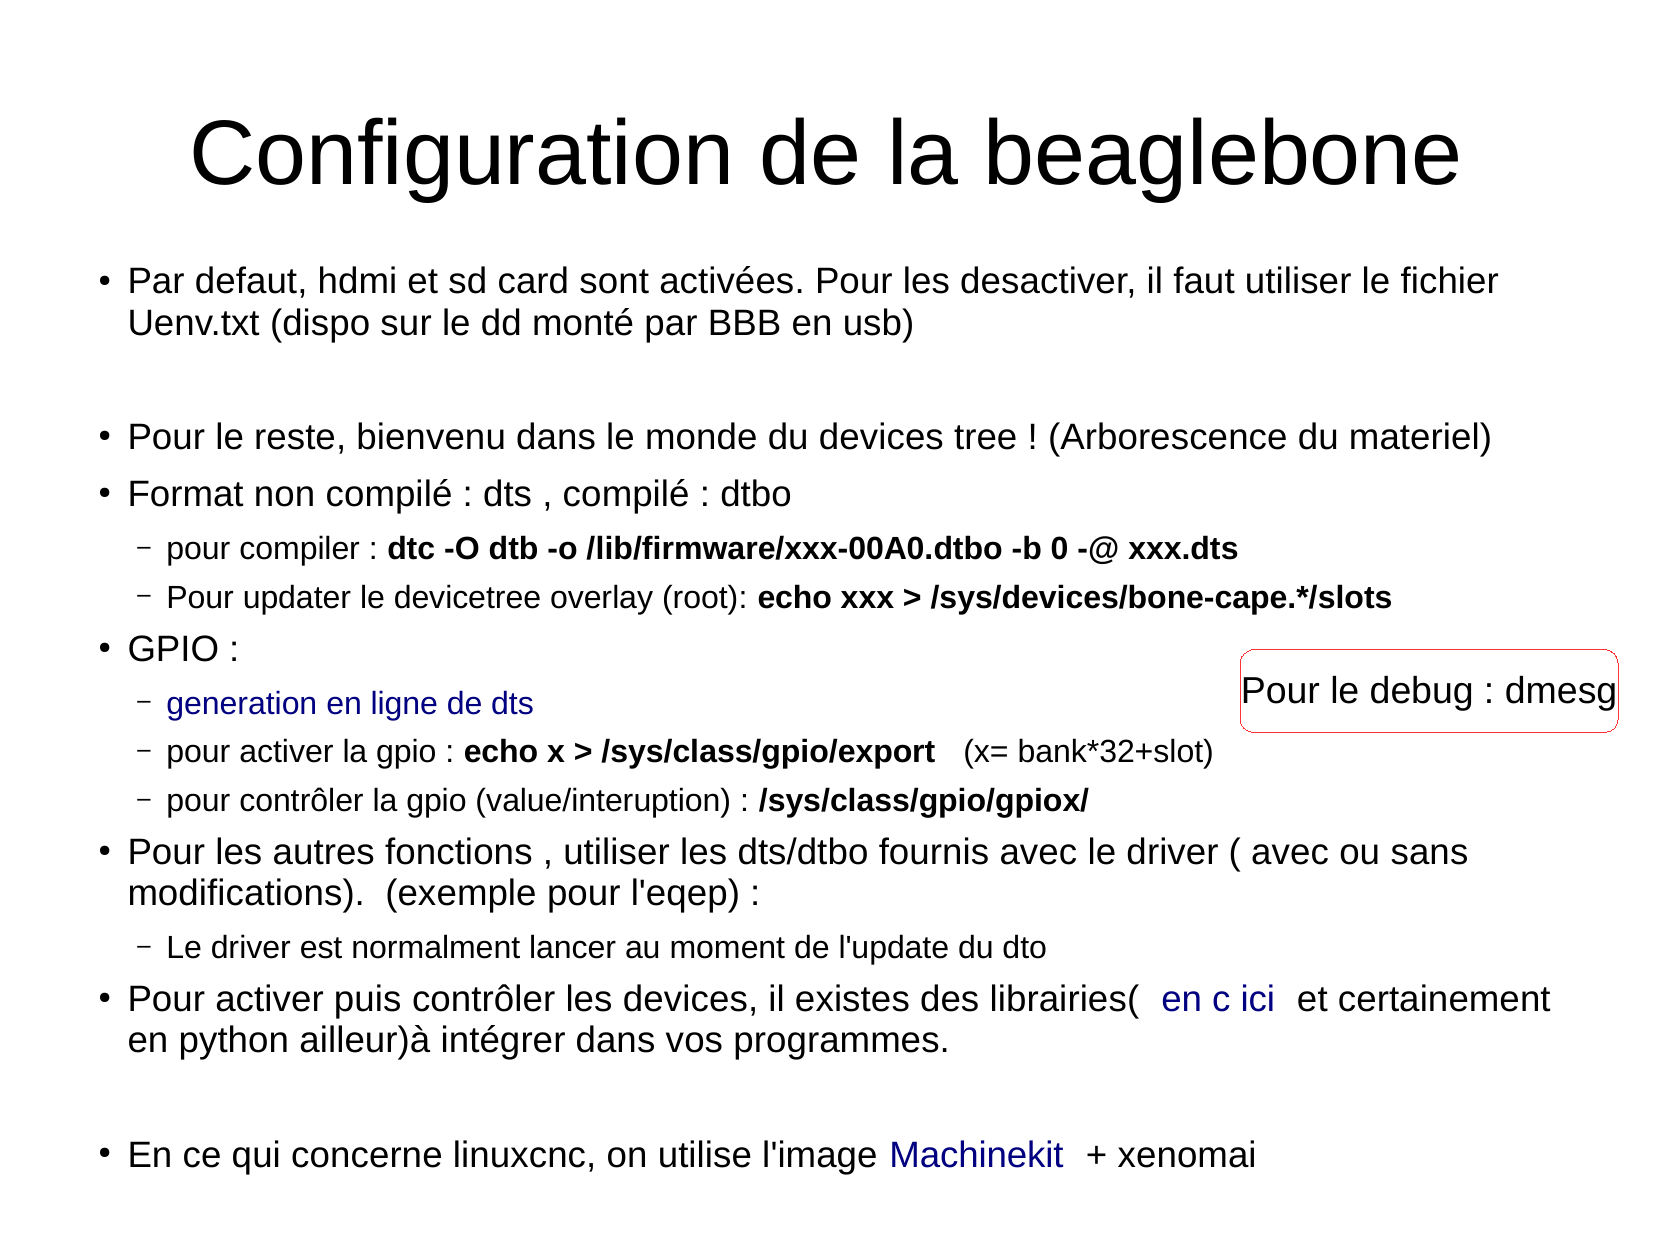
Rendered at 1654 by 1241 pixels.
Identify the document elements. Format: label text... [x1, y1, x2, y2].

text_box Pour le debug : dmesg [1240, 649, 1619, 733]
title Configuration de la beaglebone [82, 49, 1571, 257]
list Par defaut, hdmi et sd card sont activées. Pour les desactiver, il faut utiliser le fichier Uenv.txt (dispo sur le dd monté par BBB en usb) Pour le reste, bienvenu dans le monde du devices tree ! (Arborescence du materiel) Format non compilé : dts , compilé : dtbo pour compiler : dtc -O dtb -o /lib/firmware/xxx-00A0.dtbo -b 0 -@ xxx.dts Pour updater le devicetree overlay (root): echo xxx > /sys/devices/bone-cape.*/slots GPIO : generation en ligne de dts pour activer la gpio : echo x > /sys/class/gpio/export (x= bank*32+slot) pour contrôler la gpio (value/interuption) : /sys/class/gpio/gpiox/ Pour les autres fonctions , utiliser les dts/dtbo fournis avec le driver ( avec ou sans modifications). (exemple pour l'eqep) : Le driver est normalment lancer au moment de l'update du dto Pour activer puis contrôler les devices, il existes des librairies( en c ici et certainement en python ailleur)à intégrer dans vos programmes. En ce qui concerne linuxcnc, on utilise l'image Machinekit + xenomai [88, 260, 1577, 1188]
